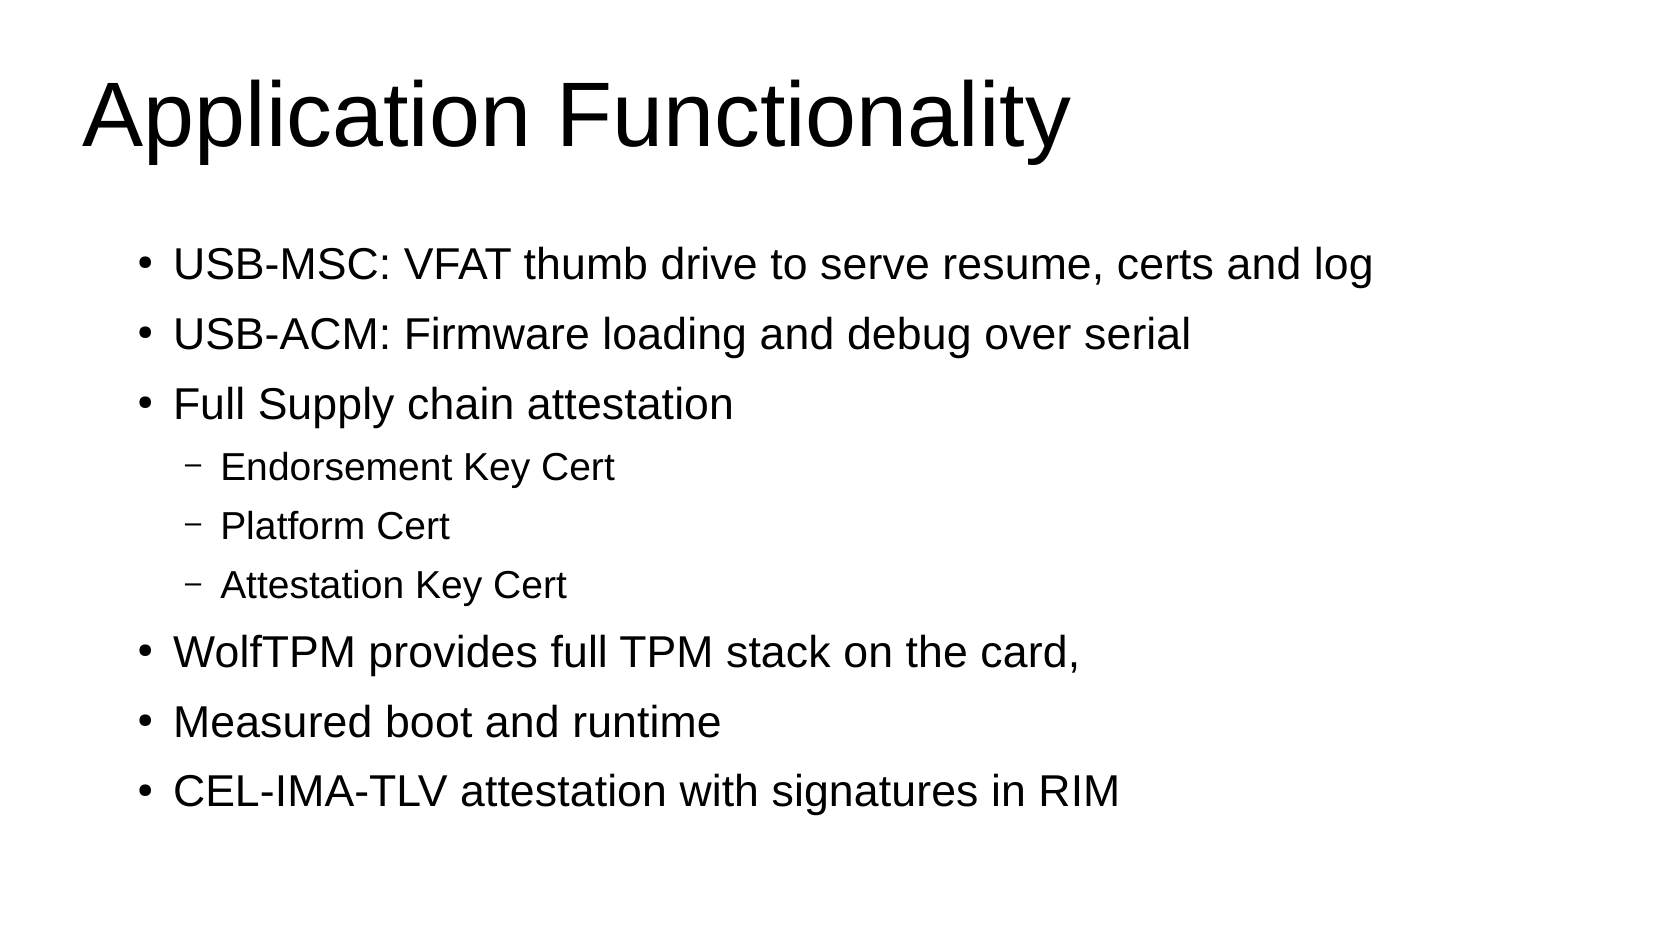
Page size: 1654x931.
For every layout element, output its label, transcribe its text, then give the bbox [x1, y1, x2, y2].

list USB-MSC: VFAT thumb drive to serve resume, certs and log USB-ACM: Firmware loading and debug over serial Full Supply chain attestation Endorsement Key Cert Platform Cert Attestation Key Cert WolfTPM provides full TPM stack on the card, Measured boot and runtime CEL-IMA-TLV attestation with signatures in RIM [125, 239, 1437, 819]
title Application Functionality [82, 37, 1571, 193]
